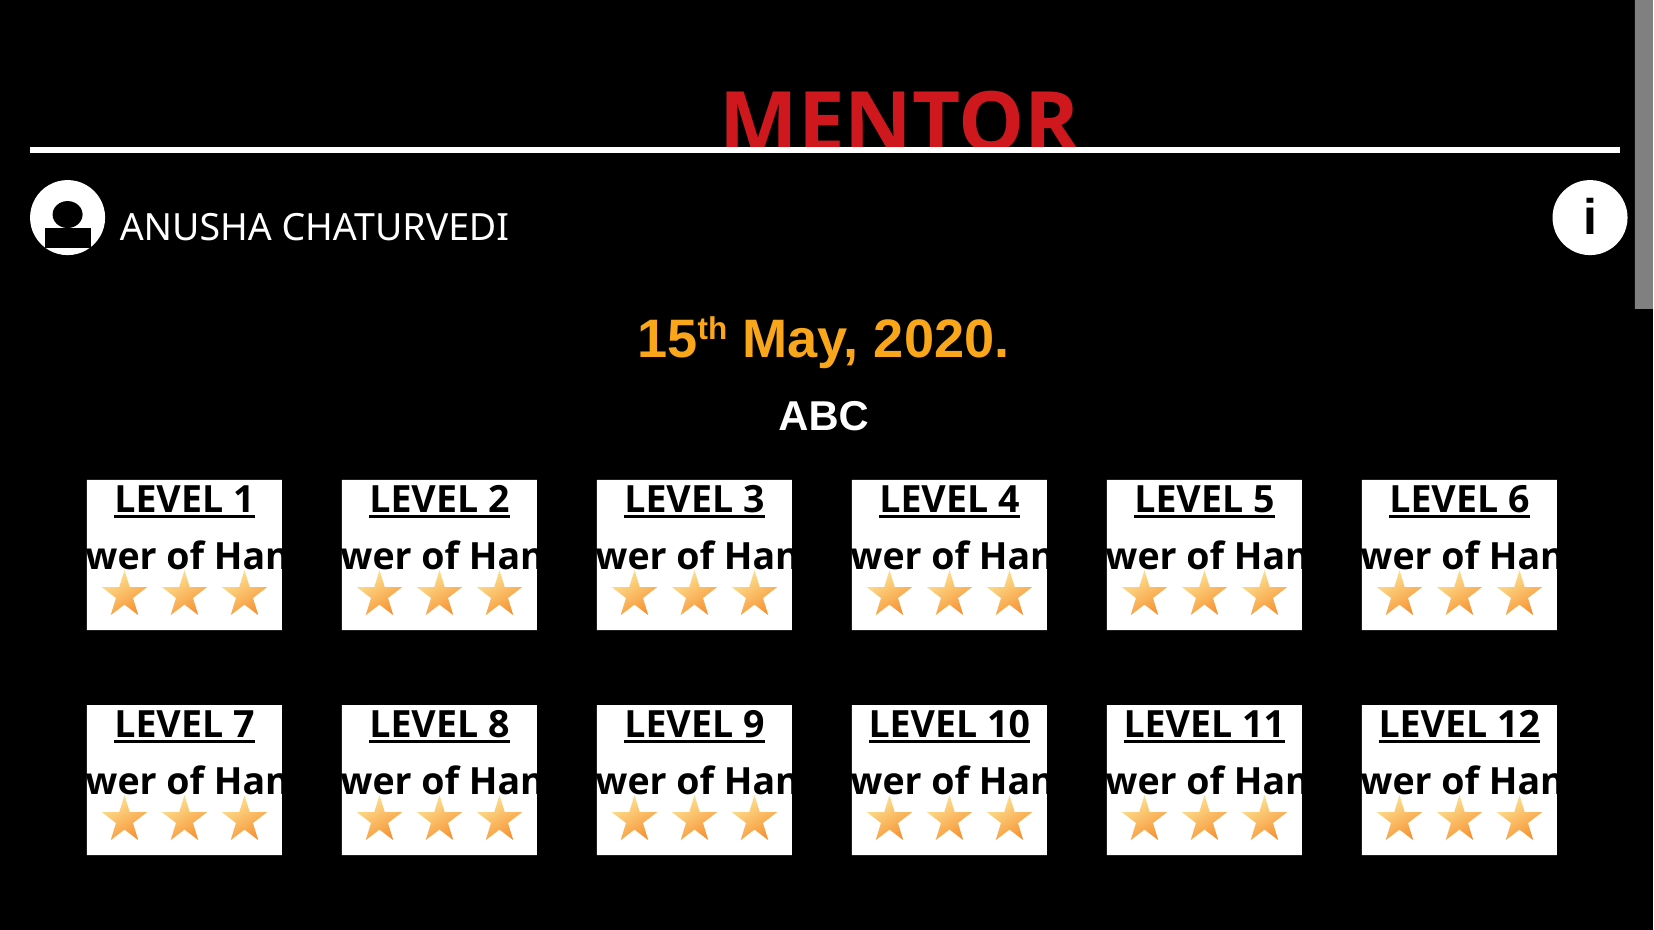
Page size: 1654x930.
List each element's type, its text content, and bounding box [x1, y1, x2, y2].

text_box [101, 795, 148, 841]
text_box [221, 570, 268, 616]
text_box ANUSHA CHATURVEDI [105, 193, 394, 246]
text_box [476, 570, 523, 616]
text_box [671, 570, 718, 616]
text_box [731, 795, 778, 841]
text_box [1436, 795, 1483, 841]
text_box [1121, 795, 1168, 841]
text_box LEVEL 8 Tower of Hanoi [341, 705, 537, 856]
text_box LEVEL 10 Tower of Hanoi [851, 705, 1047, 856]
text_box [611, 570, 658, 616]
text_box [866, 795, 913, 841]
text_box [30, 180, 106, 256]
text_box i [1552, 180, 1628, 256]
text_box LEVEL 2 Tower of Hanoi [341, 479, 537, 631]
text_box LEVEL 5 Tower of Hanoi [1106, 479, 1302, 631]
text_box [671, 795, 718, 841]
text_box [1634, 0, 1653, 309]
text_box LEVEL 12 Tower of Hanoi [1361, 705, 1557, 856]
text_box MENTOR [705, 55, 948, 147]
text_box [1121, 570, 1168, 616]
text_box [476, 795, 523, 841]
text_box [356, 570, 403, 616]
text_box [1376, 570, 1423, 616]
text_box [611, 795, 658, 841]
text_box [101, 570, 148, 616]
text_box LEVEL 11 Tower of Hanoi [1106, 705, 1302, 856]
text_box [1436, 570, 1483, 616]
text_box [926, 795, 973, 841]
text_box [1376, 795, 1423, 841]
text_box [416, 795, 463, 841]
text_box [1241, 570, 1288, 616]
text_box [731, 570, 778, 616]
text_box LEVEL 9 Tower of Hanoi [596, 705, 792, 856]
text_box LEVEL 7 Tower of Hanoi [86, 705, 282, 856]
text_box [1496, 570, 1543, 616]
text_box LEVEL 6 Tower of Hanoi [1361, 479, 1557, 631]
text_box [986, 795, 1033, 841]
text_box [1241, 795, 1288, 841]
text_box [221, 795, 268, 841]
text_box [1181, 570, 1228, 616]
text_box [1181, 795, 1228, 841]
text_box LEVEL 1 Tower of Hanoi [86, 479, 282, 631]
text_box LEVEL 4 Tower of Hanoi [851, 479, 1047, 631]
text_box 15th May, 2020. ABC [622, 301, 1031, 450]
text_box [161, 570, 208, 616]
text_box LEVEL 3 Tower of Hanoi [596, 479, 792, 631]
text_box [161, 795, 208, 841]
text_box [986, 570, 1033, 616]
text_box [866, 570, 913, 616]
text_box [416, 570, 463, 616]
text_box [356, 795, 403, 841]
text_box [1496, 795, 1543, 841]
text_box [926, 570, 973, 616]
